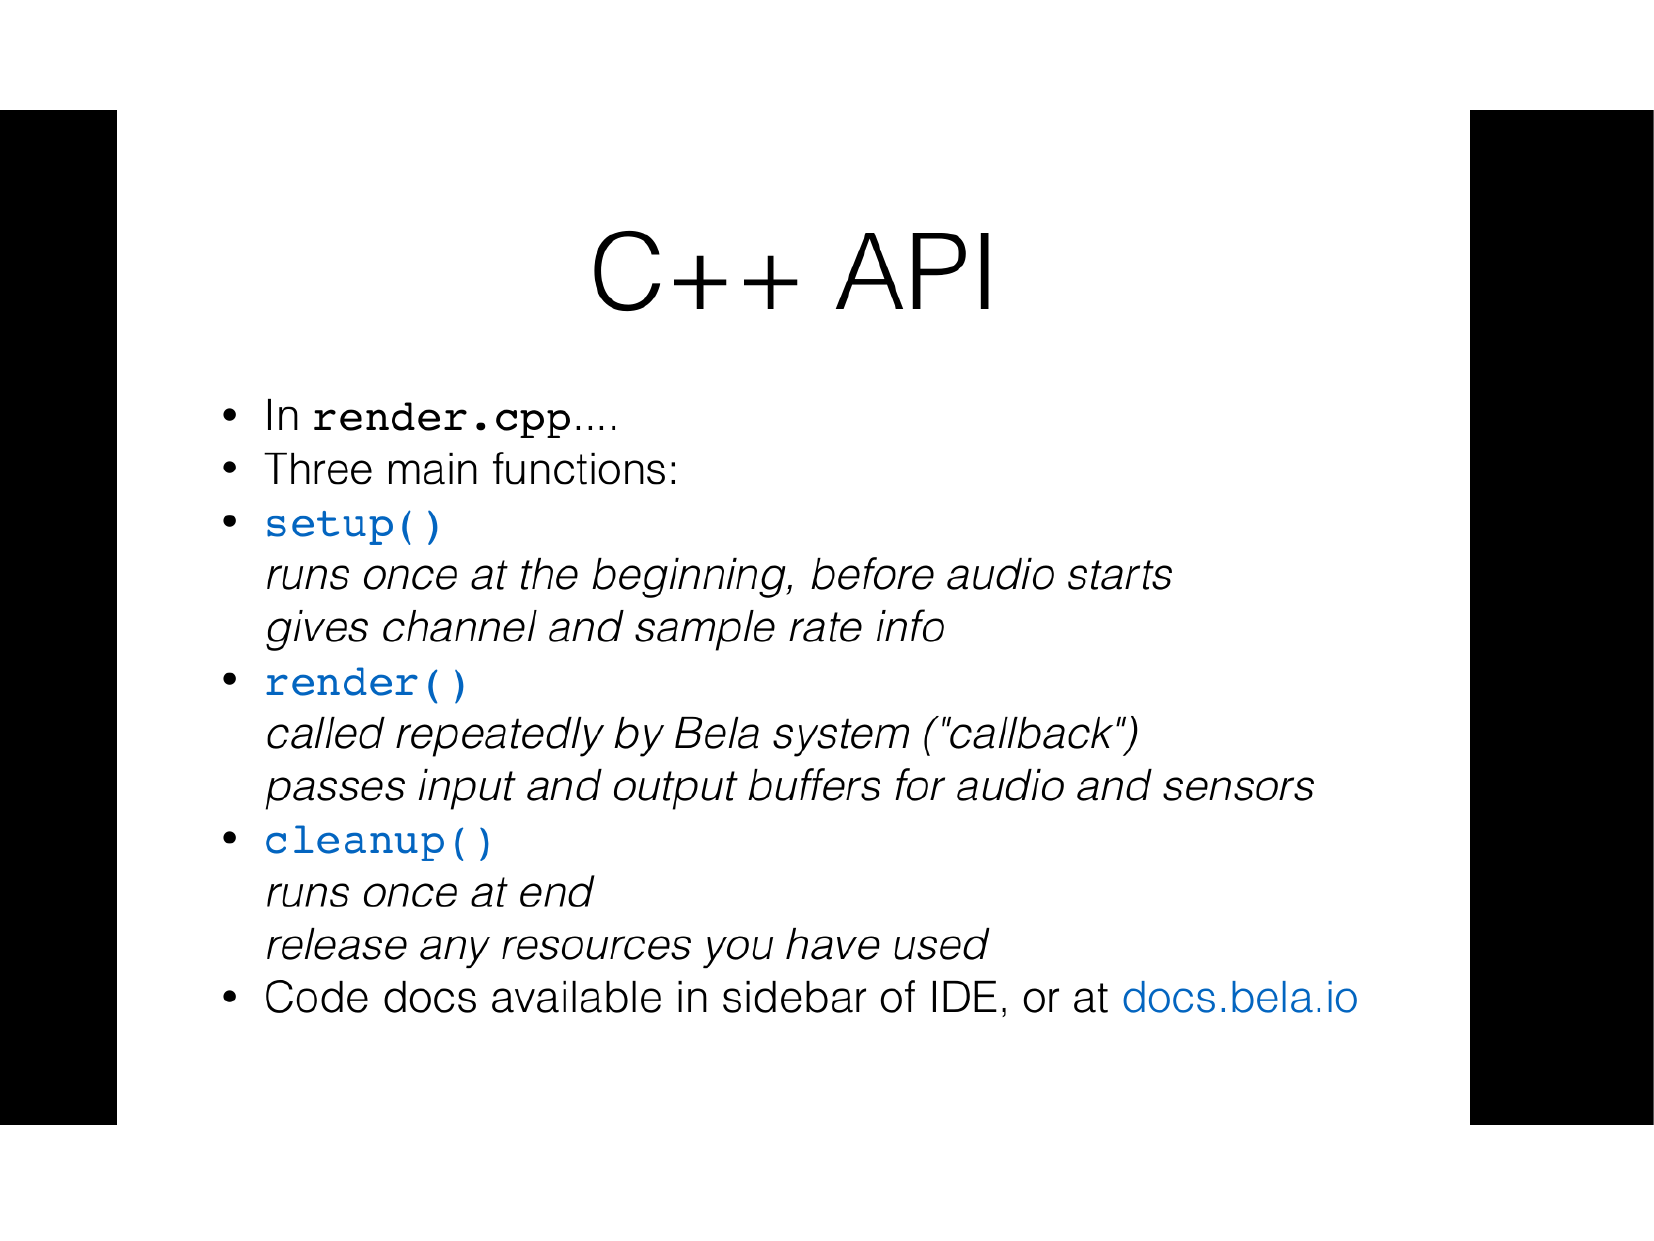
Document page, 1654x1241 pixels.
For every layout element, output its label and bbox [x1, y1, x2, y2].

picture [0, 110, 1654, 1126]
